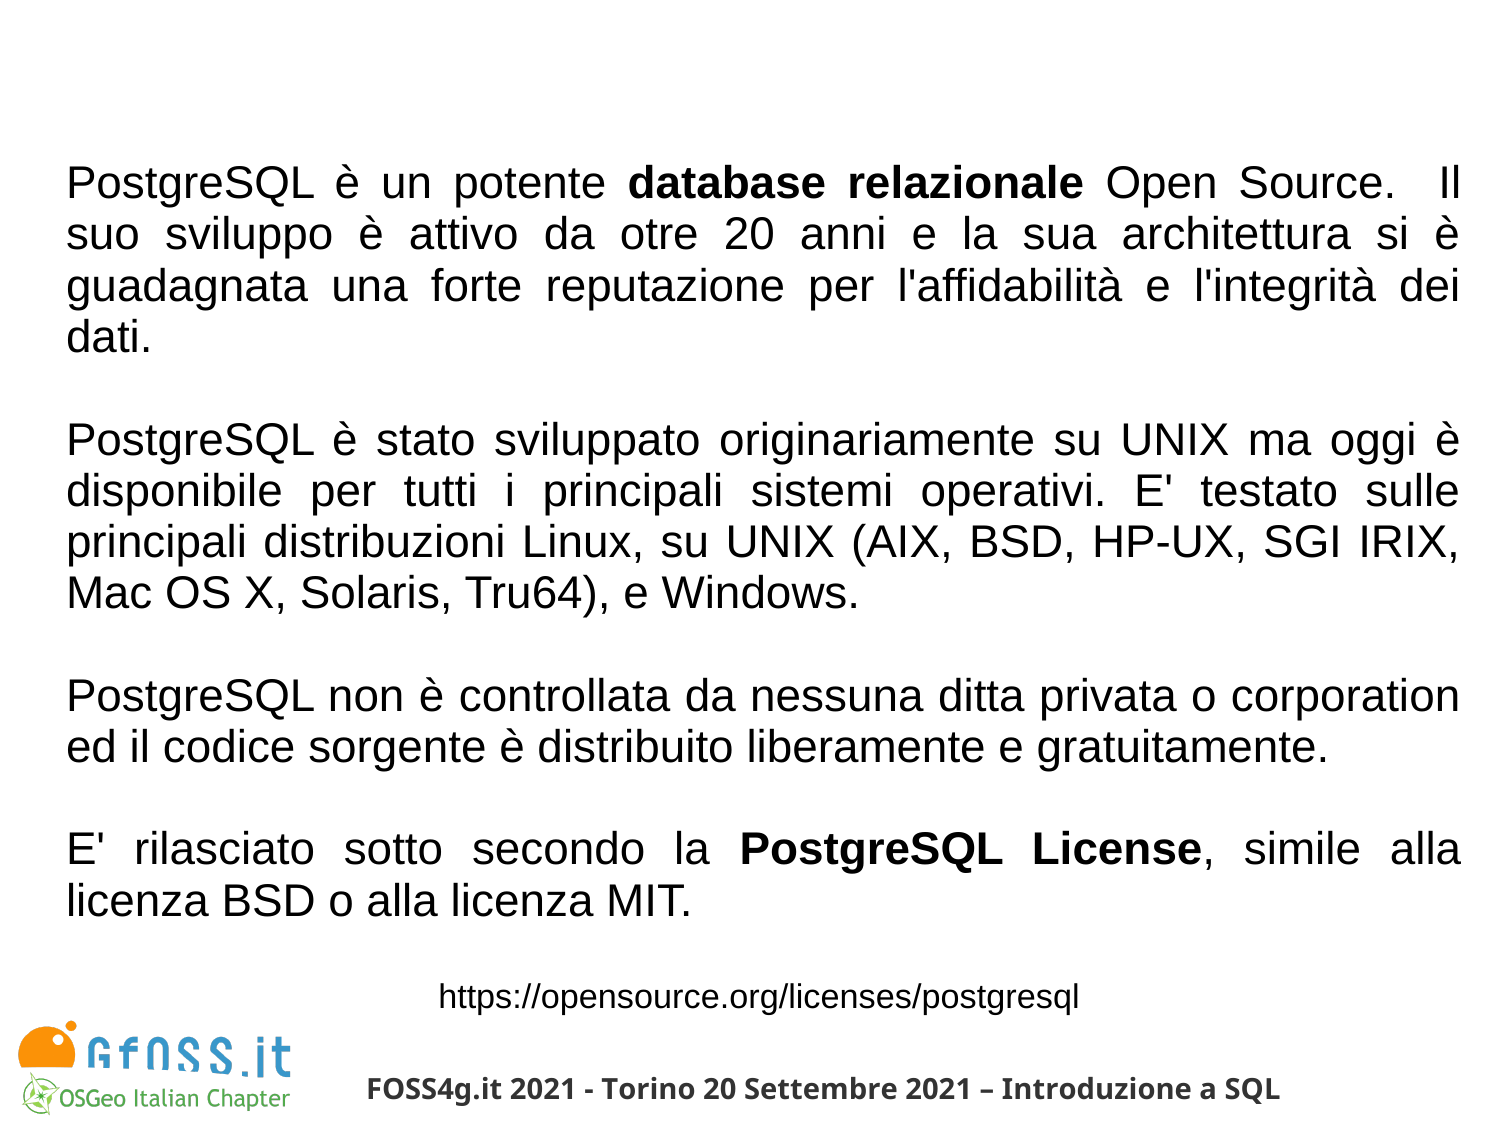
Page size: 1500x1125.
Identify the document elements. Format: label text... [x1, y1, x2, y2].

text_box PostgreSQL è un potente database relazionale Open Source. Il suo sviluppo è attivo da otre 20 anni e la sua architettura si è guadagnata una forte reputazione per l'affidabilità e l'integrità dei dati. PostgreSQL è stato sviluppato originariamente su UNIX ma oggi è disponibile per tutti i principali sistemi operativi. E' testato sulle principali distribuzioni Linux, su UNIX (AIX, BSD, HP-UX, SGI IRIX, Mac OS X, Solaris, Tru64), e Windows. PostgreSQL non è controllata da nessuna ditta privata o corporation ed il codice sorgente è distribuito liberamente e gratuitamente. E' rilasciato sotto secondo la PostgreSQL License, simile alla licenza BSD o alla licenza MIT. https://opensource.org/licenses/postgresql [51, 47, 1477, 1062]
text_box [53, 621, 1436, 901]
picture [0, 1009, 308, 1125]
